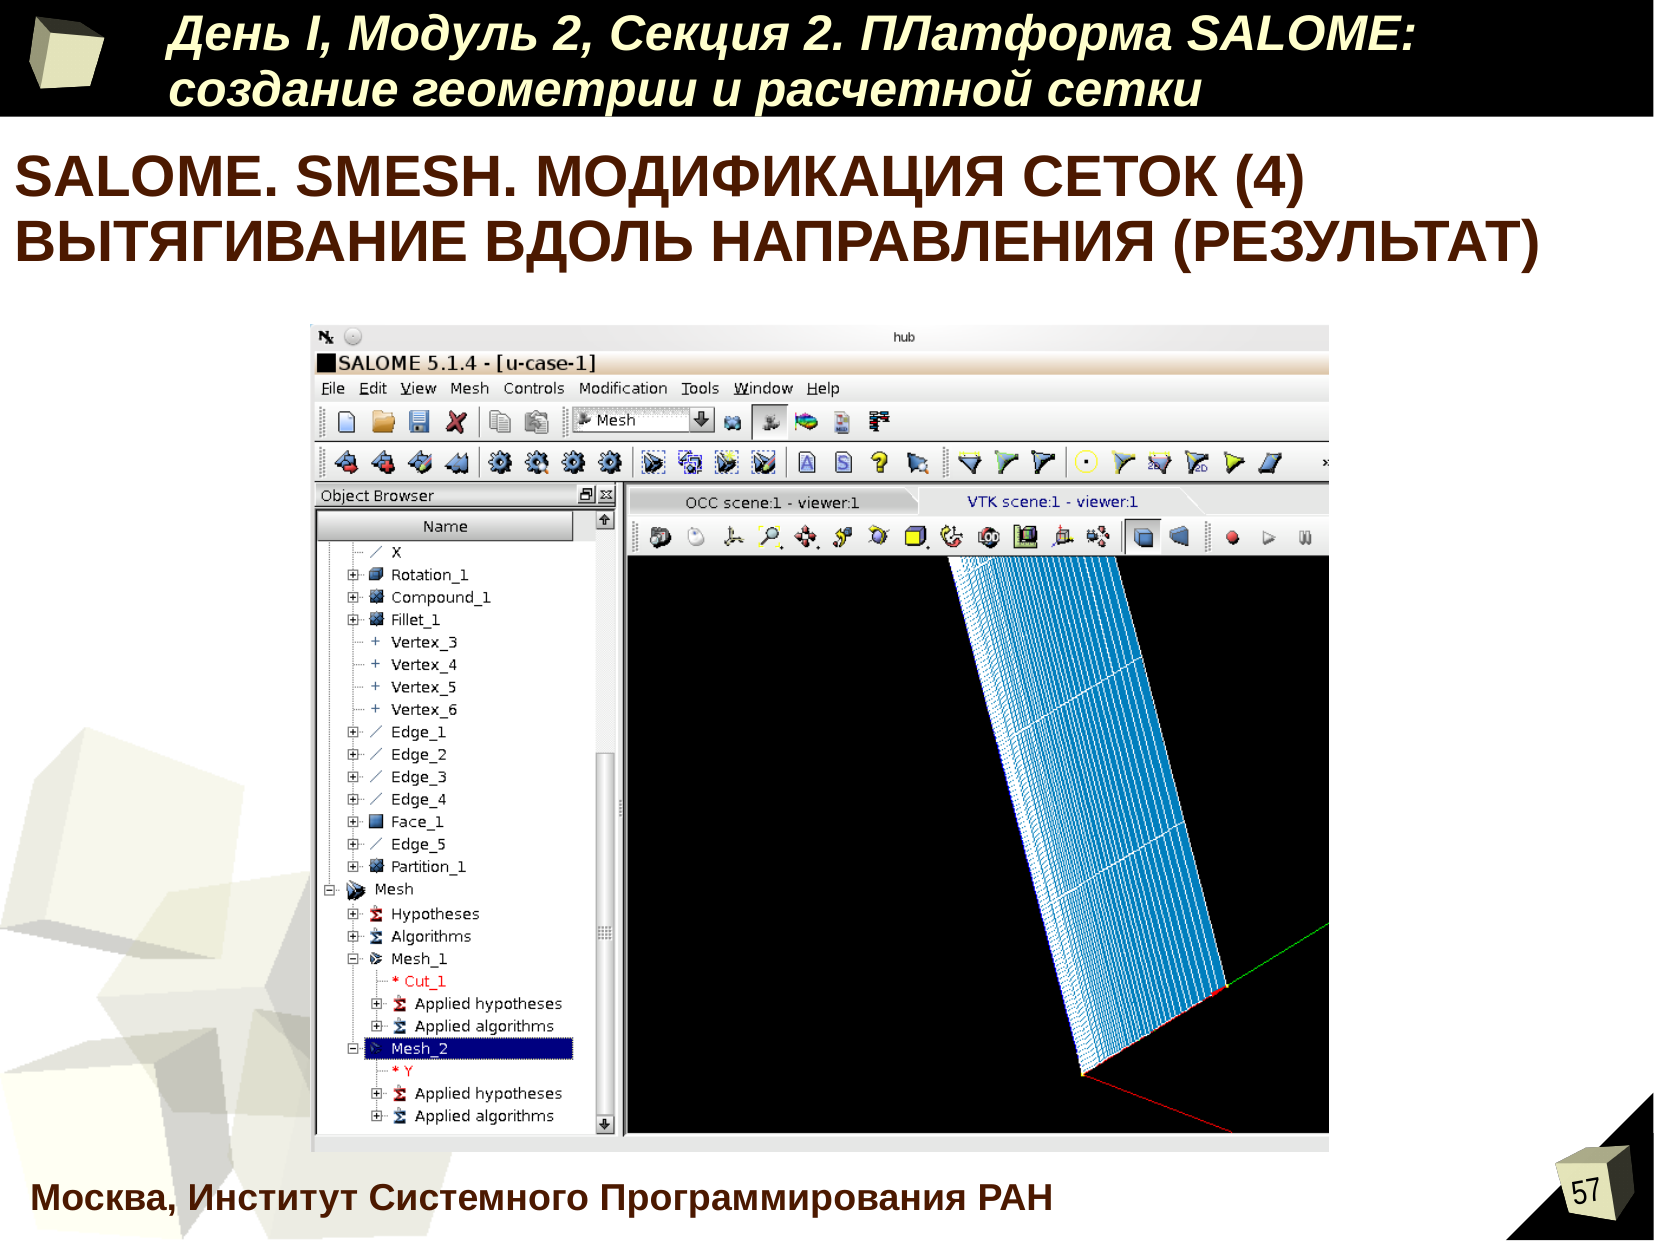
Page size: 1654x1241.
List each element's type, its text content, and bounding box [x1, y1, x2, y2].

picture [464, 1193, 472, 1198]
text_box SALOME. SMESH. МОДИФИКАЦИЯ СЕТОК (4) ВЫТЯГИВАНИЕ ВДОЛЬ НАПРАВЛЕНИЯ (РЕЗУЛЬТАТ) [0, 136, 1654, 282]
picture [0, 324, 1329, 1241]
